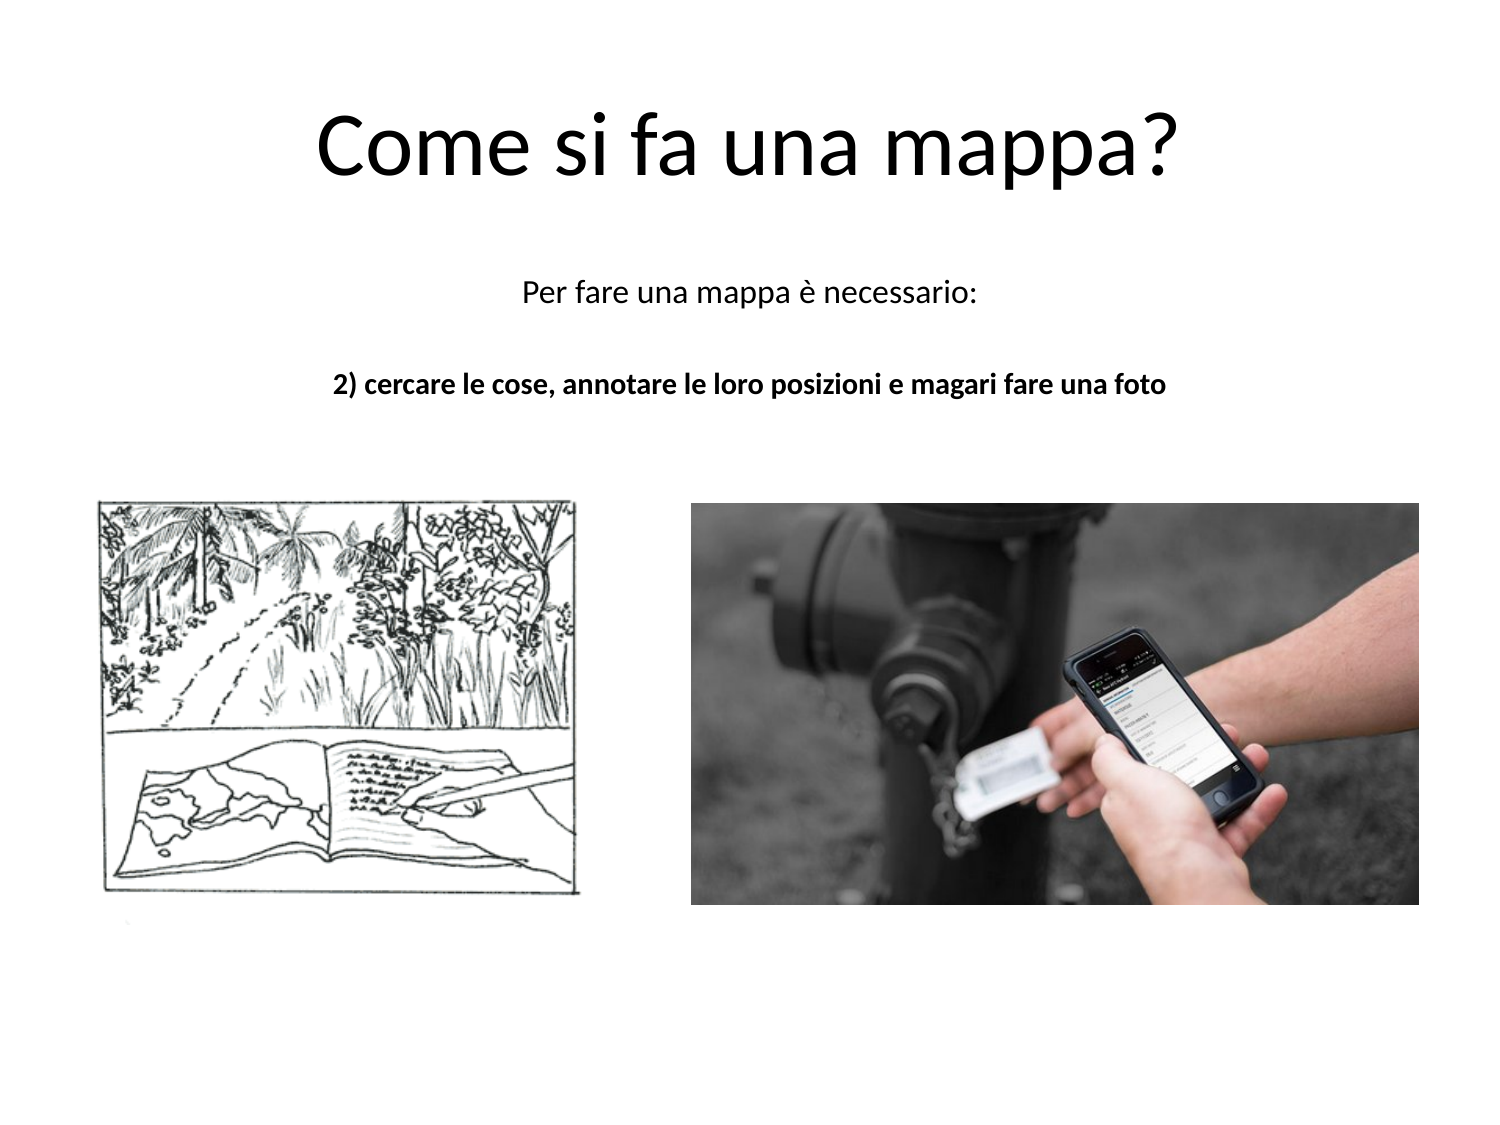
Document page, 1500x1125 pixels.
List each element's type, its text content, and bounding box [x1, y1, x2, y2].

list Per fare una mappa è necessario: 2) cercare le cose, annotare le loro posizioni e magari fare una foto [75, 262, 1425, 409]
picture [691, 503, 1419, 906]
picture [88, 491, 586, 925]
title Come si fa una mappa? [75, 45, 1425, 233]
